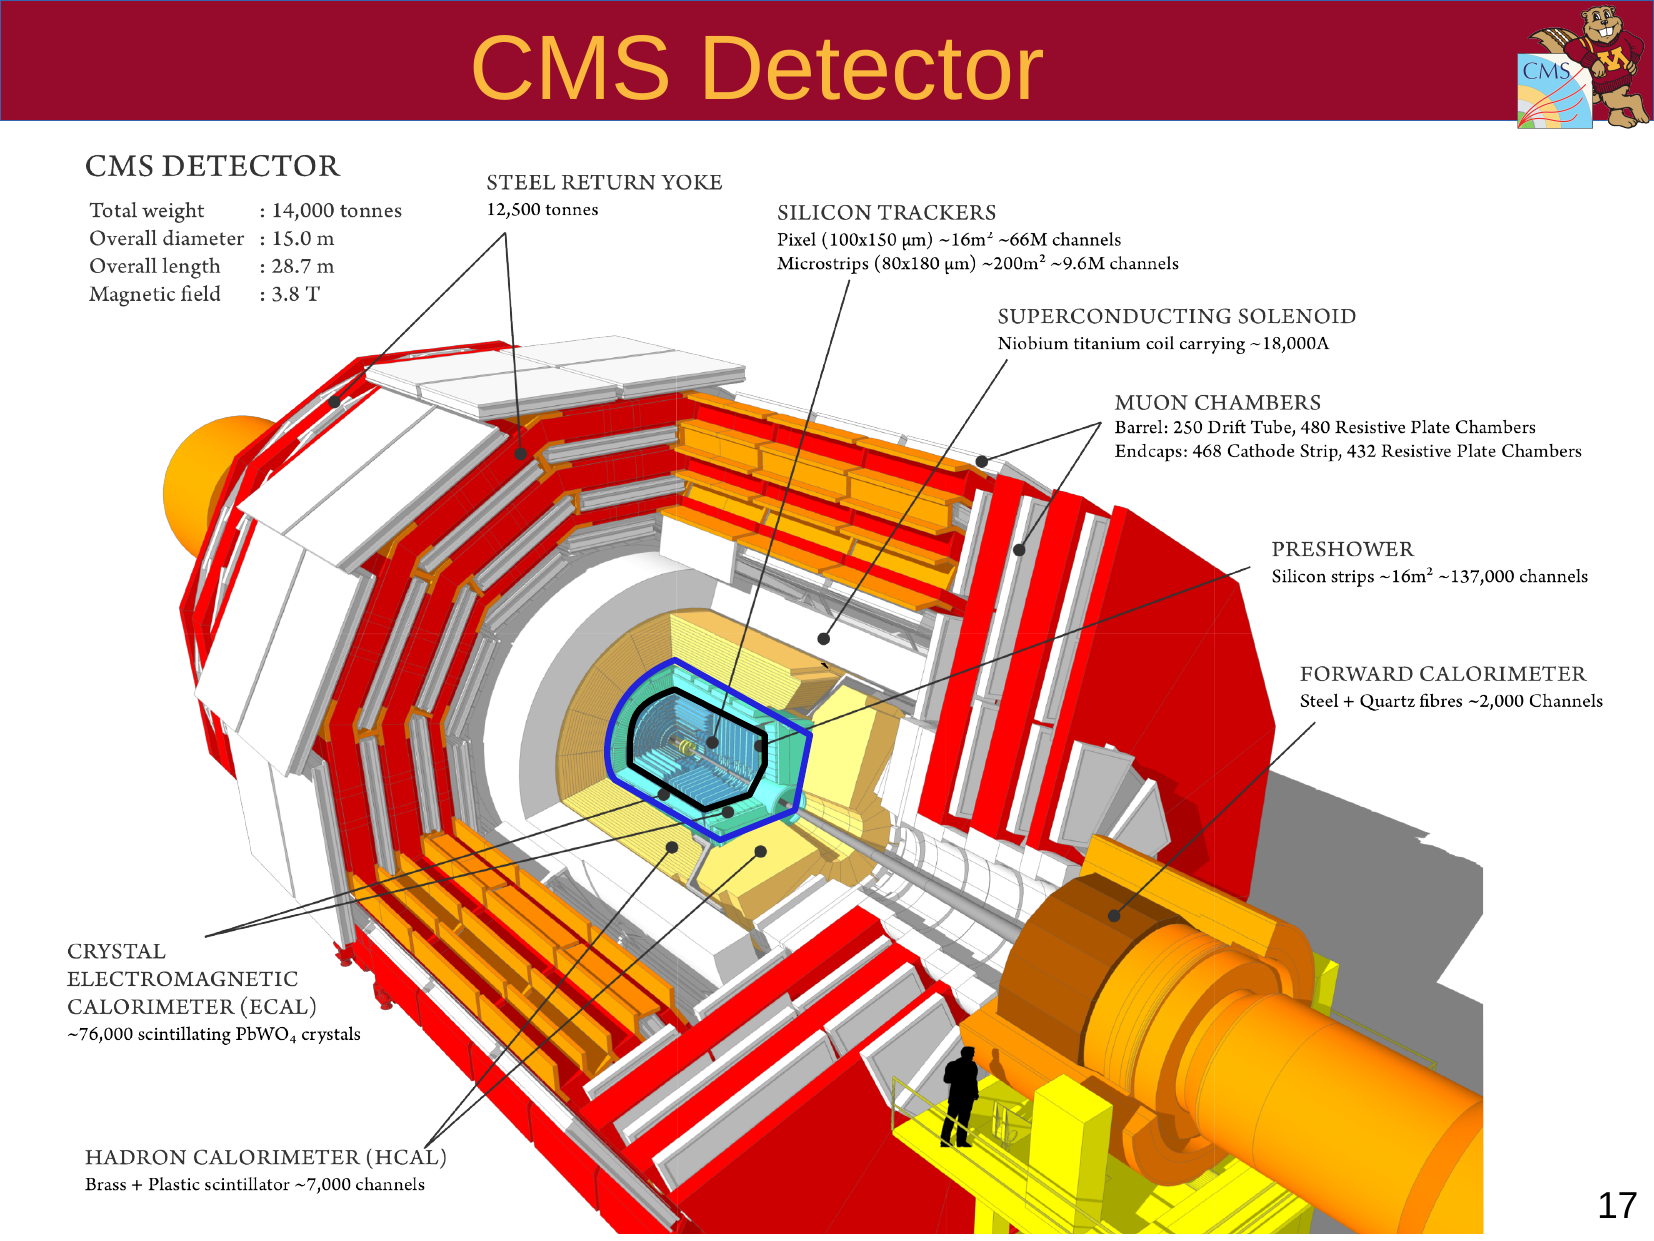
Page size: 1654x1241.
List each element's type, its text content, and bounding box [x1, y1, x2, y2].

picture [36, 0, 1652, 1234]
title CMS Detector [0, 15, 1516, 121]
